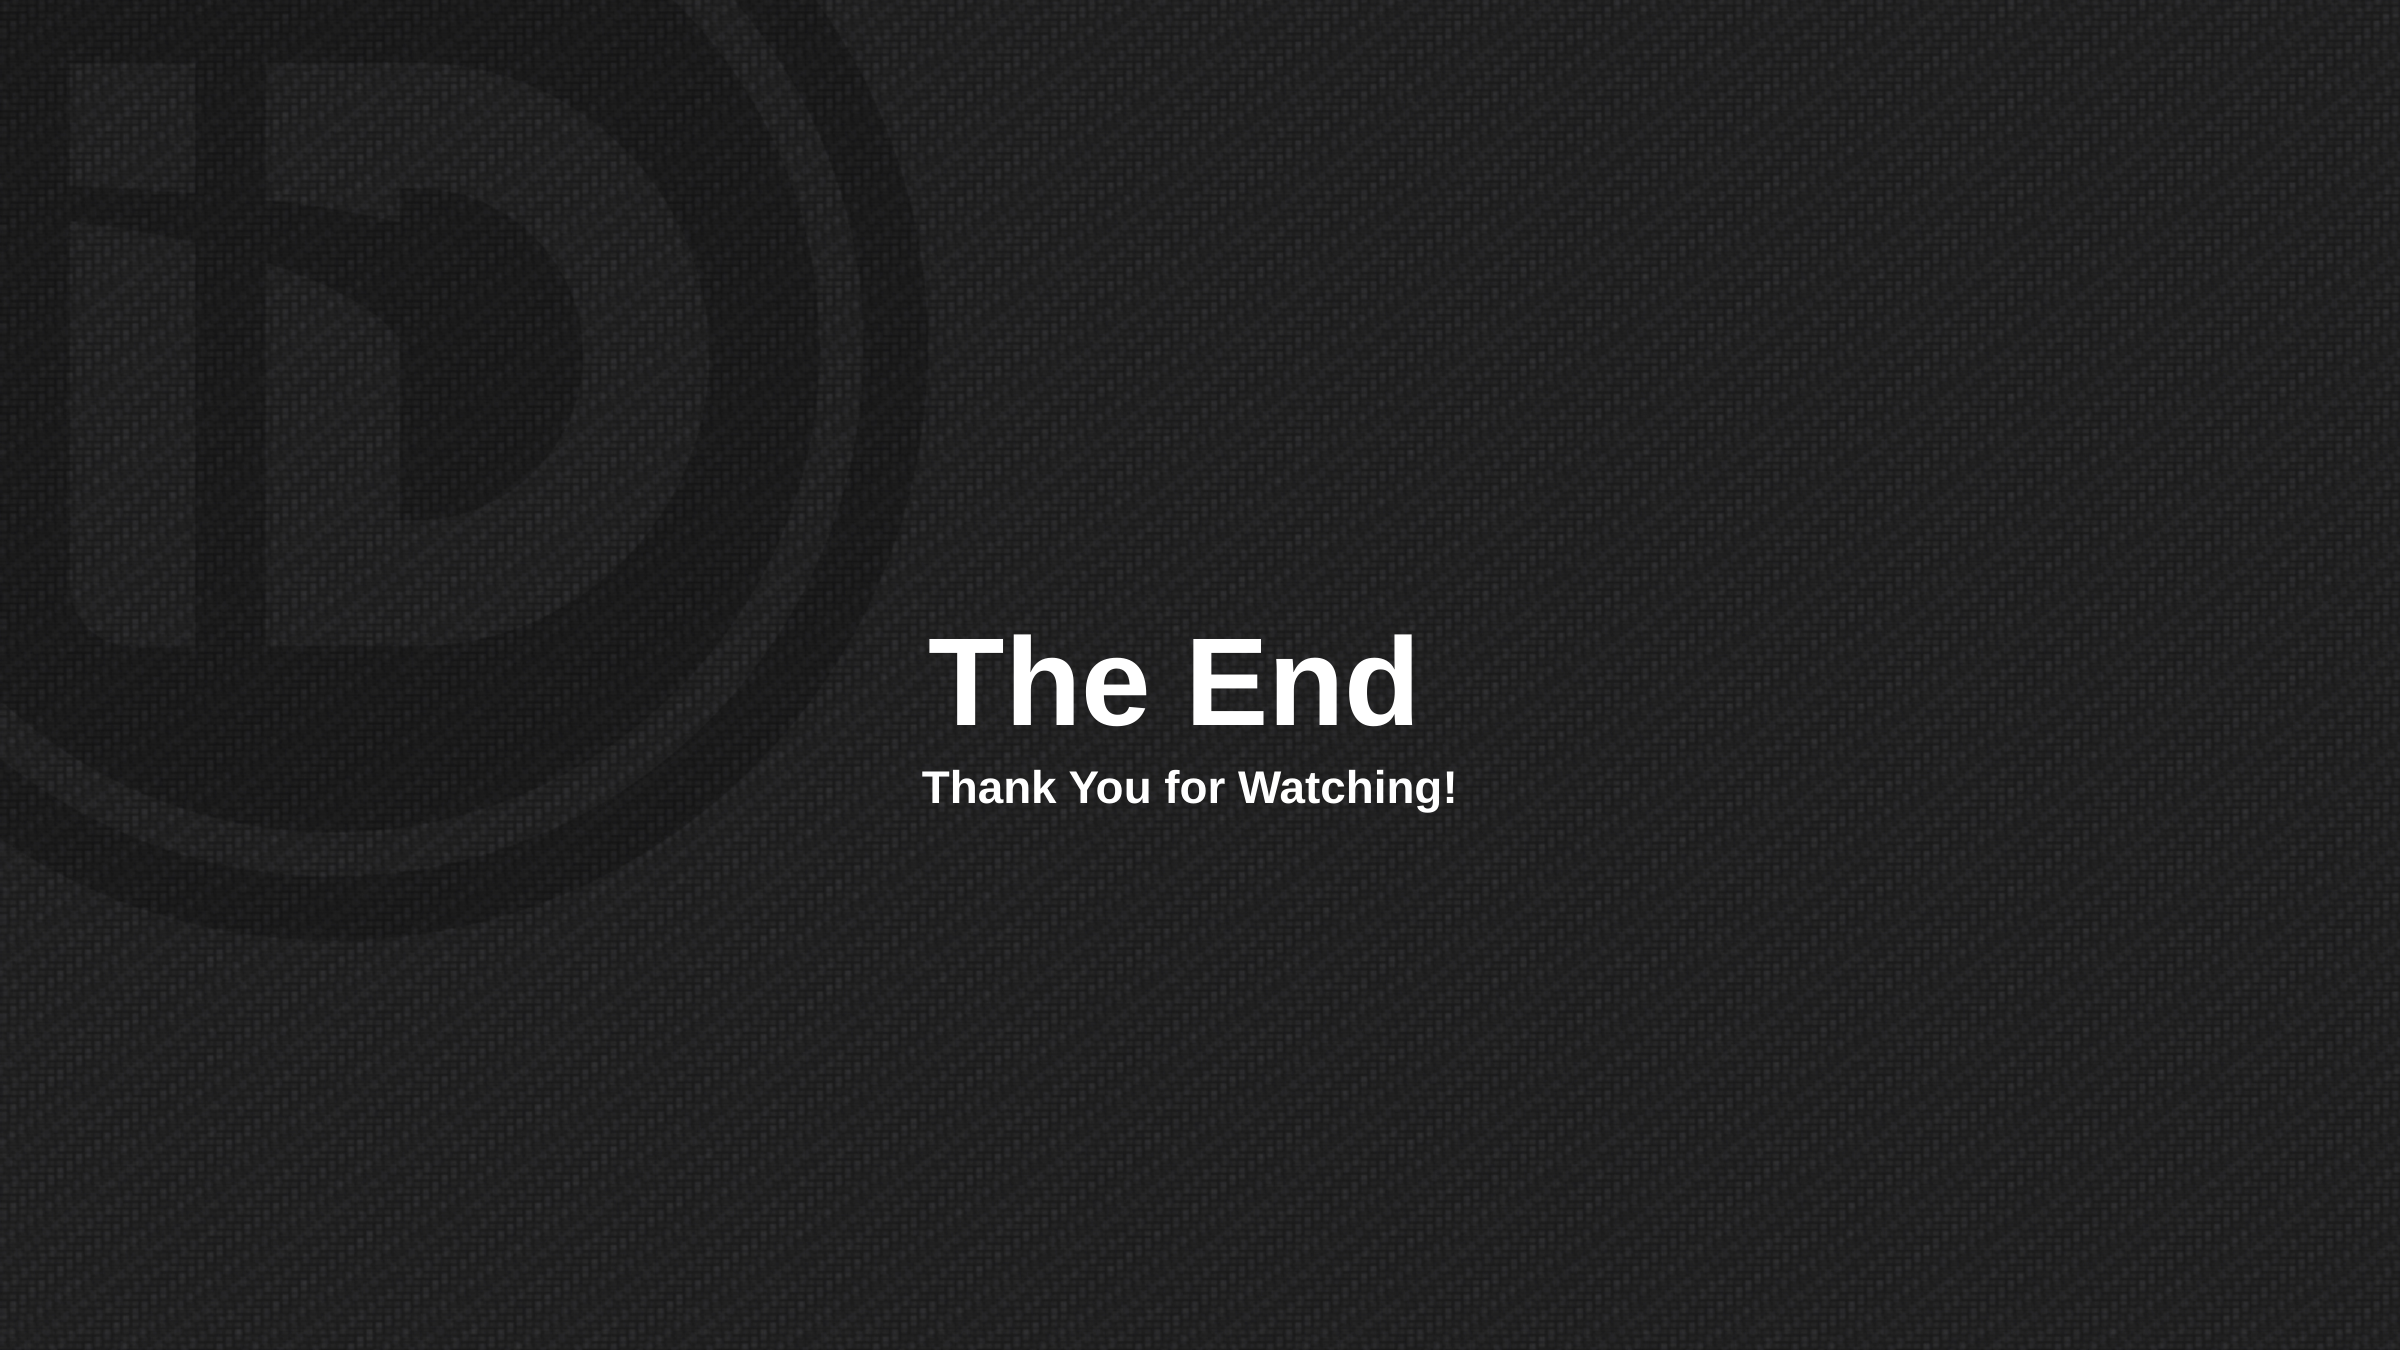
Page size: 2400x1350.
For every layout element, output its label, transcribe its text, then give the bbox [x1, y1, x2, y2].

picture [0, 0, 2400, 1350]
list Thank You for Watching! [240, 750, 2140, 960]
title The End [145, 593, 2206, 705]
